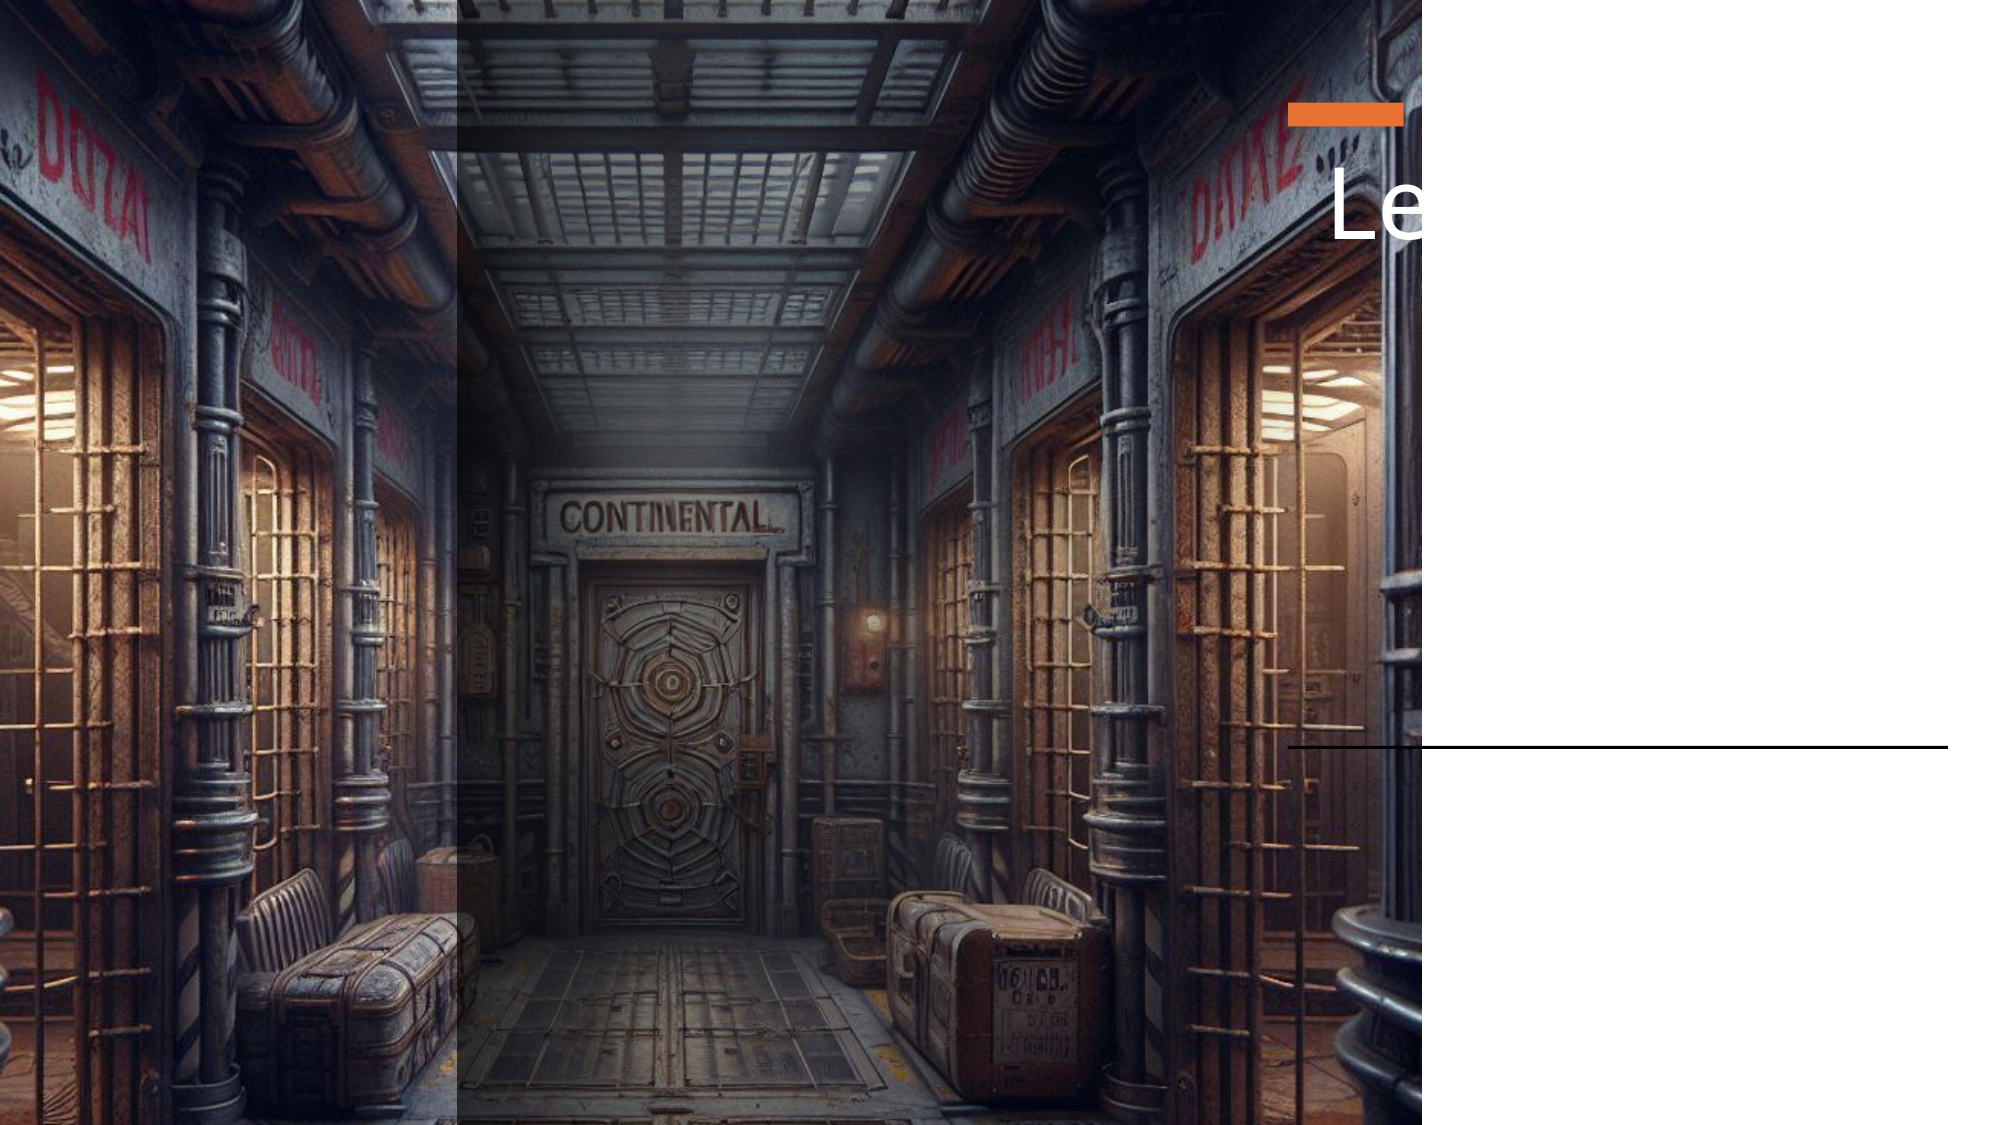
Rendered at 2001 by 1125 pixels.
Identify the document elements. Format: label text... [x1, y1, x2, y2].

picture [0, 0, 457, 1125]
title Le Continental [1310, 88, 2000, 269]
text_box [457, 0, 2000, 1125]
